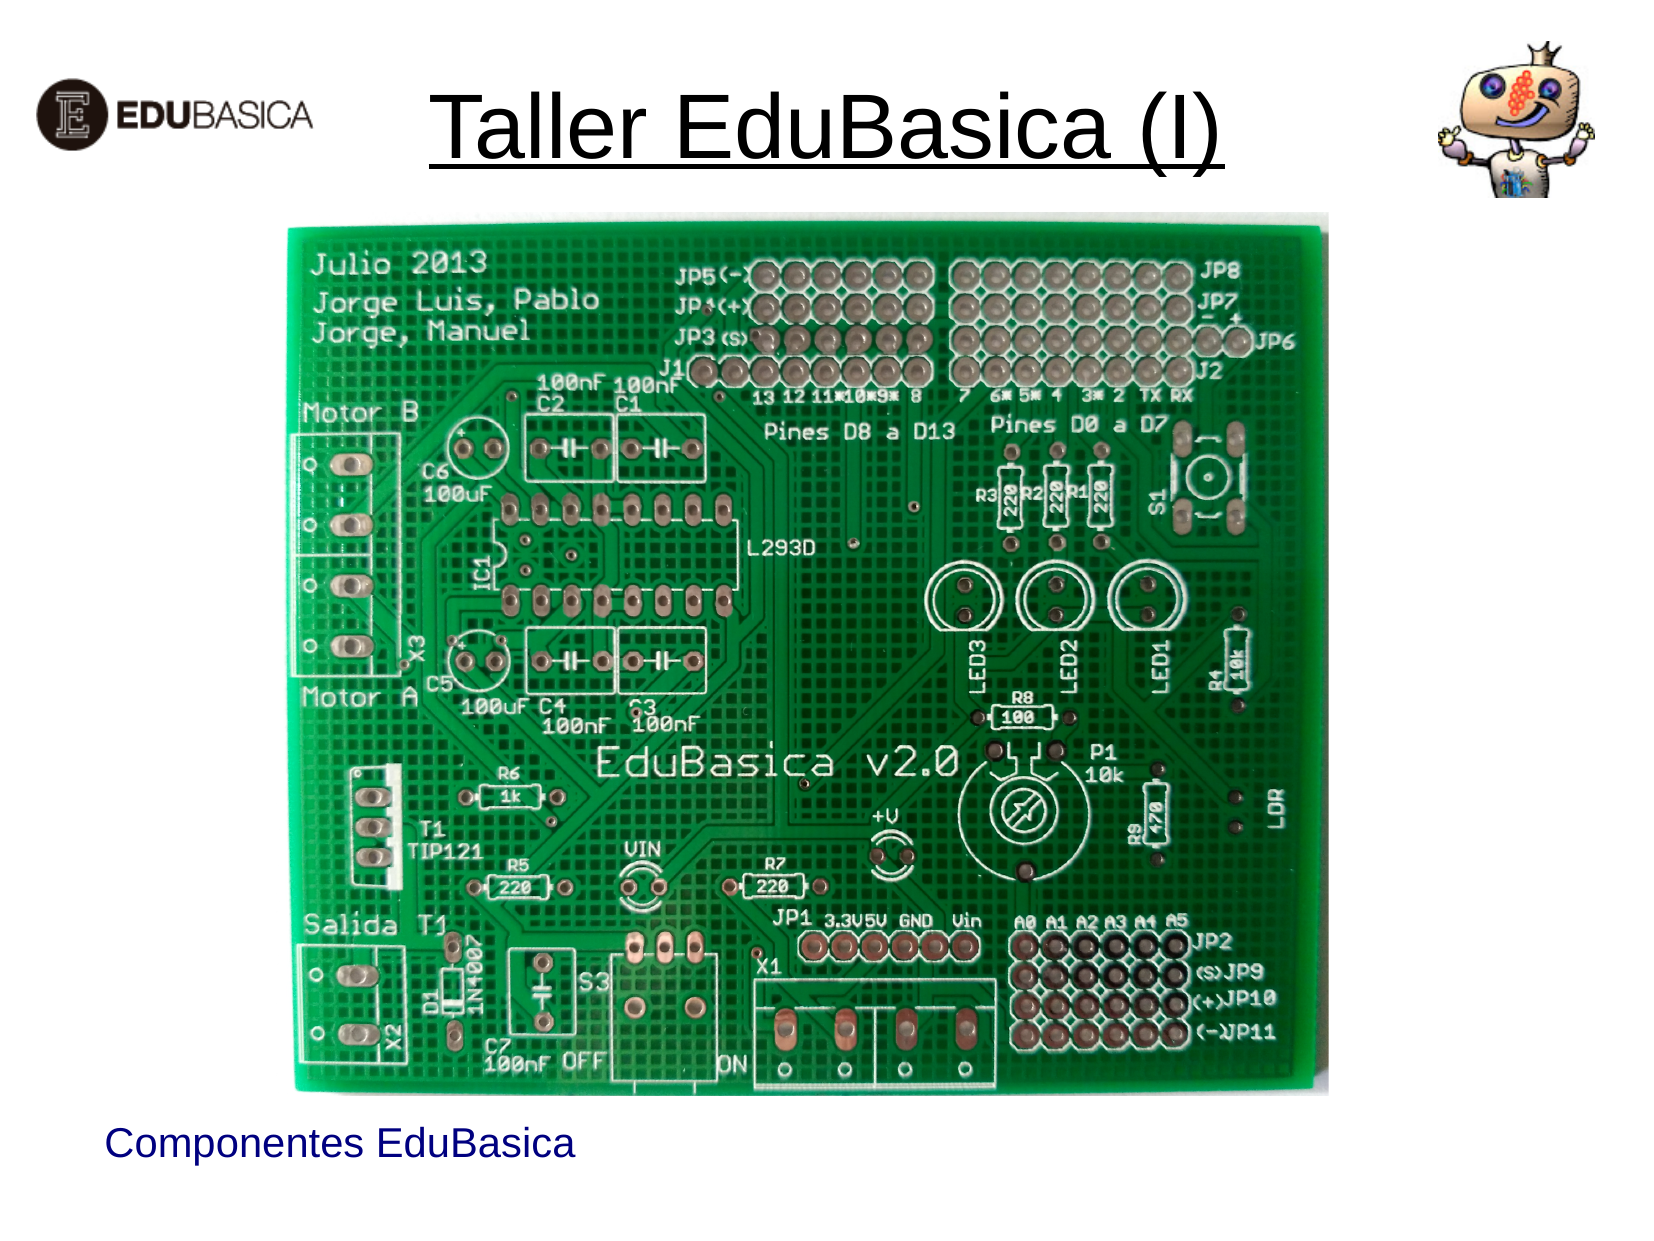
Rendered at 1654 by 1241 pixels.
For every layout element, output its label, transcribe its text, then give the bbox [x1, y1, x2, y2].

picture [1438, 41, 1595, 198]
title Taller EduBasica (I) [82, 23, 1571, 231]
picture [276, 212, 1329, 1096]
picture [35, 77, 316, 154]
text_box Componentes EduBasica [89, 1112, 1654, 1174]
